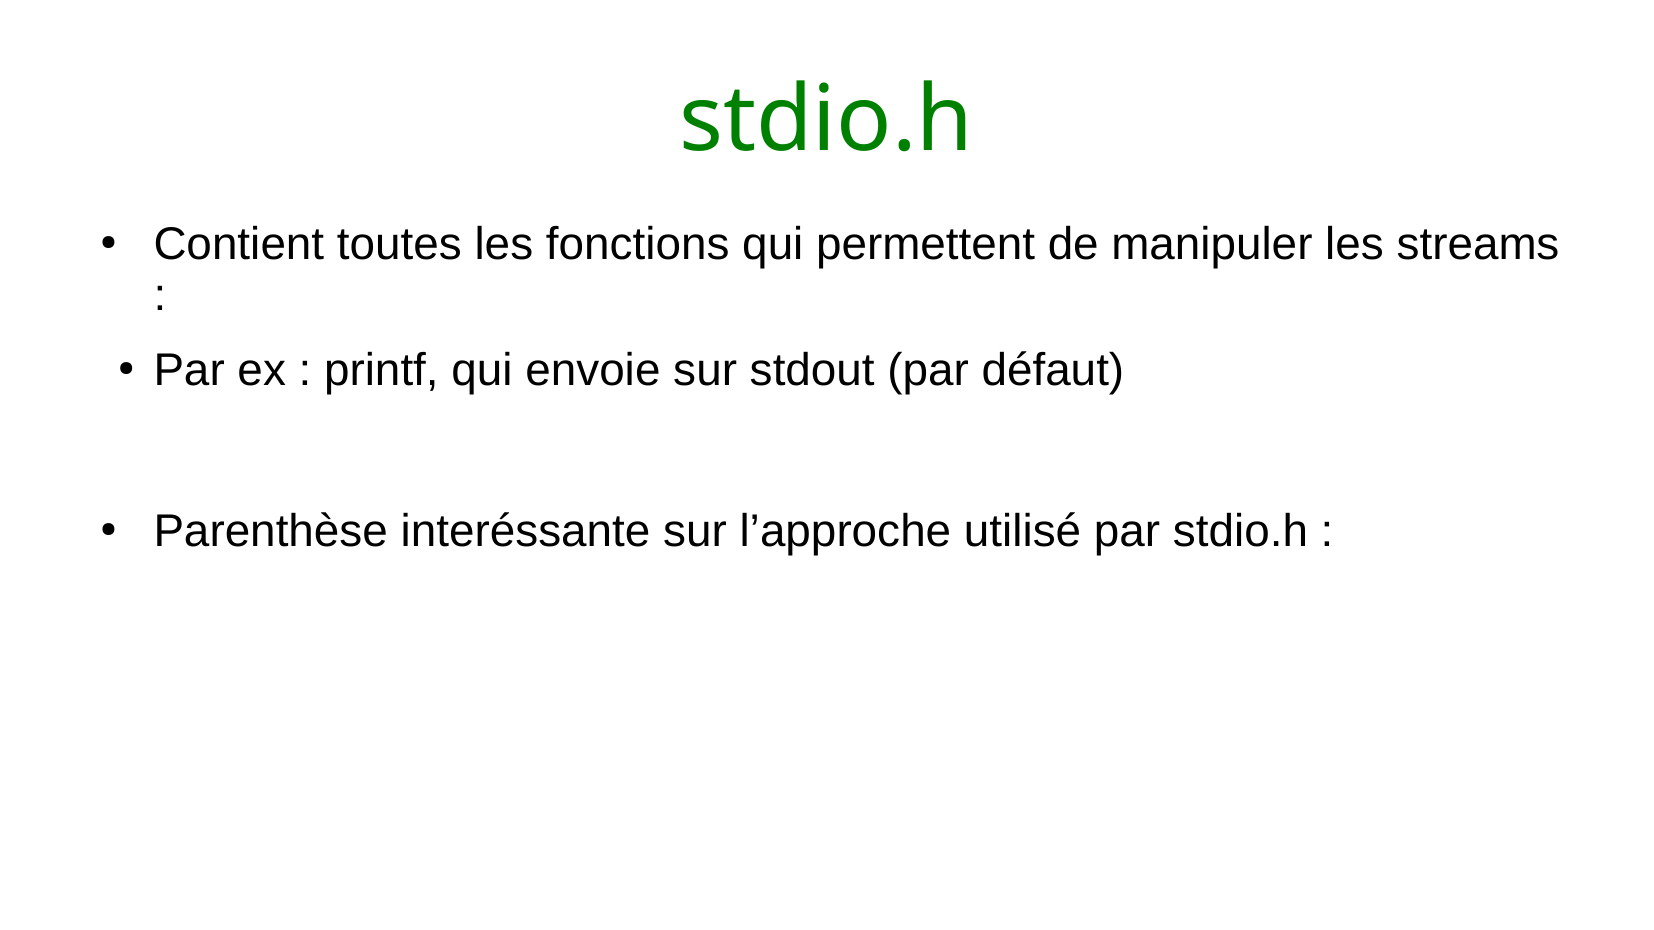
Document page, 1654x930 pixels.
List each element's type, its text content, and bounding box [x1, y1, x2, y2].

title stdio.h [82, 37, 1571, 193]
list Contient toutes les fonctions qui permettent de manipuler les streams : Par ex : printf, qui envoie sur stdout (par défaut) Parenthèse interéssante sur l’approche utilisé par stdio.h : [82, 217, 1571, 757]
